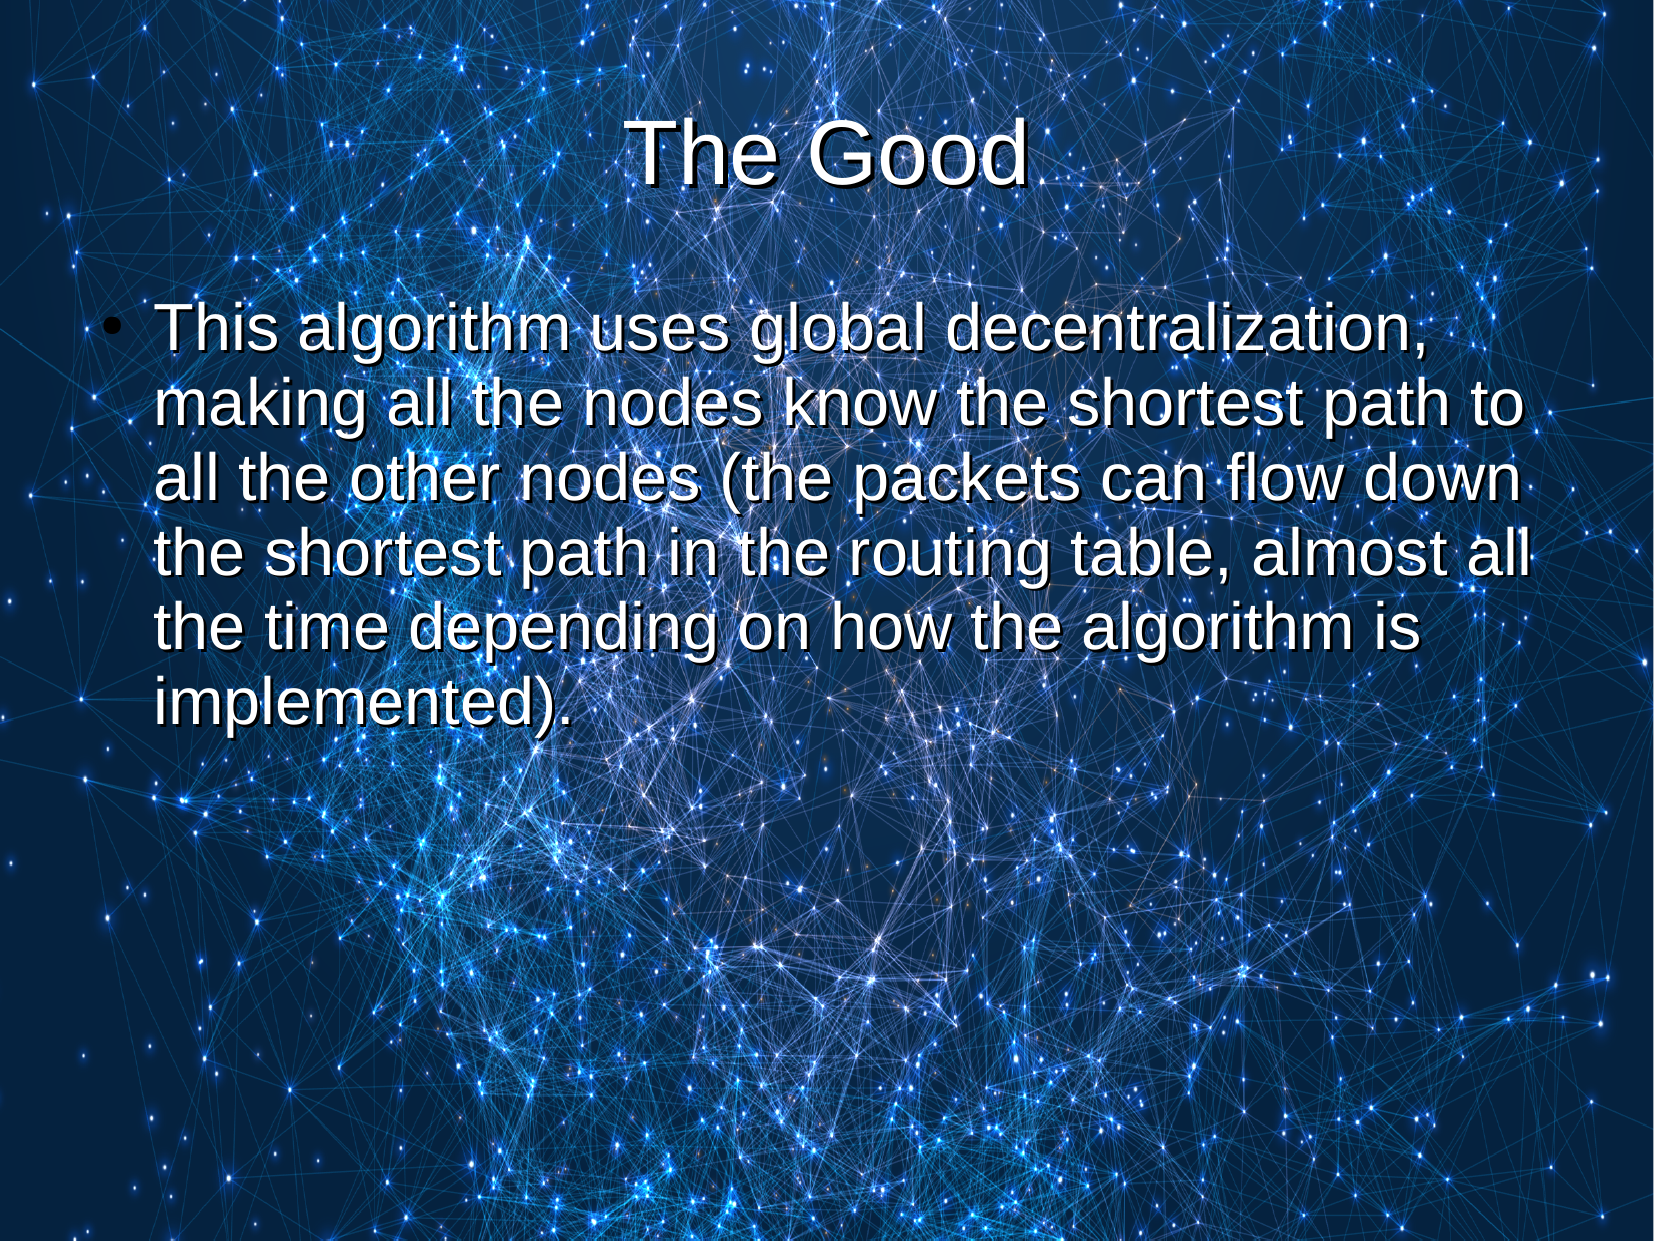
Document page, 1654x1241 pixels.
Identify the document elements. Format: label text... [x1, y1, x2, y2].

title The Good [82, 49, 1571, 257]
list This algorithm uses global decentralization, making all the nodes know the shortest path to all the other nodes (the packets can flow down the shortest path in the routing table, almost all the time depending on how the algorithm is implemented). [82, 290, 1571, 1010]
picture [0, 0, 1654, 1241]
